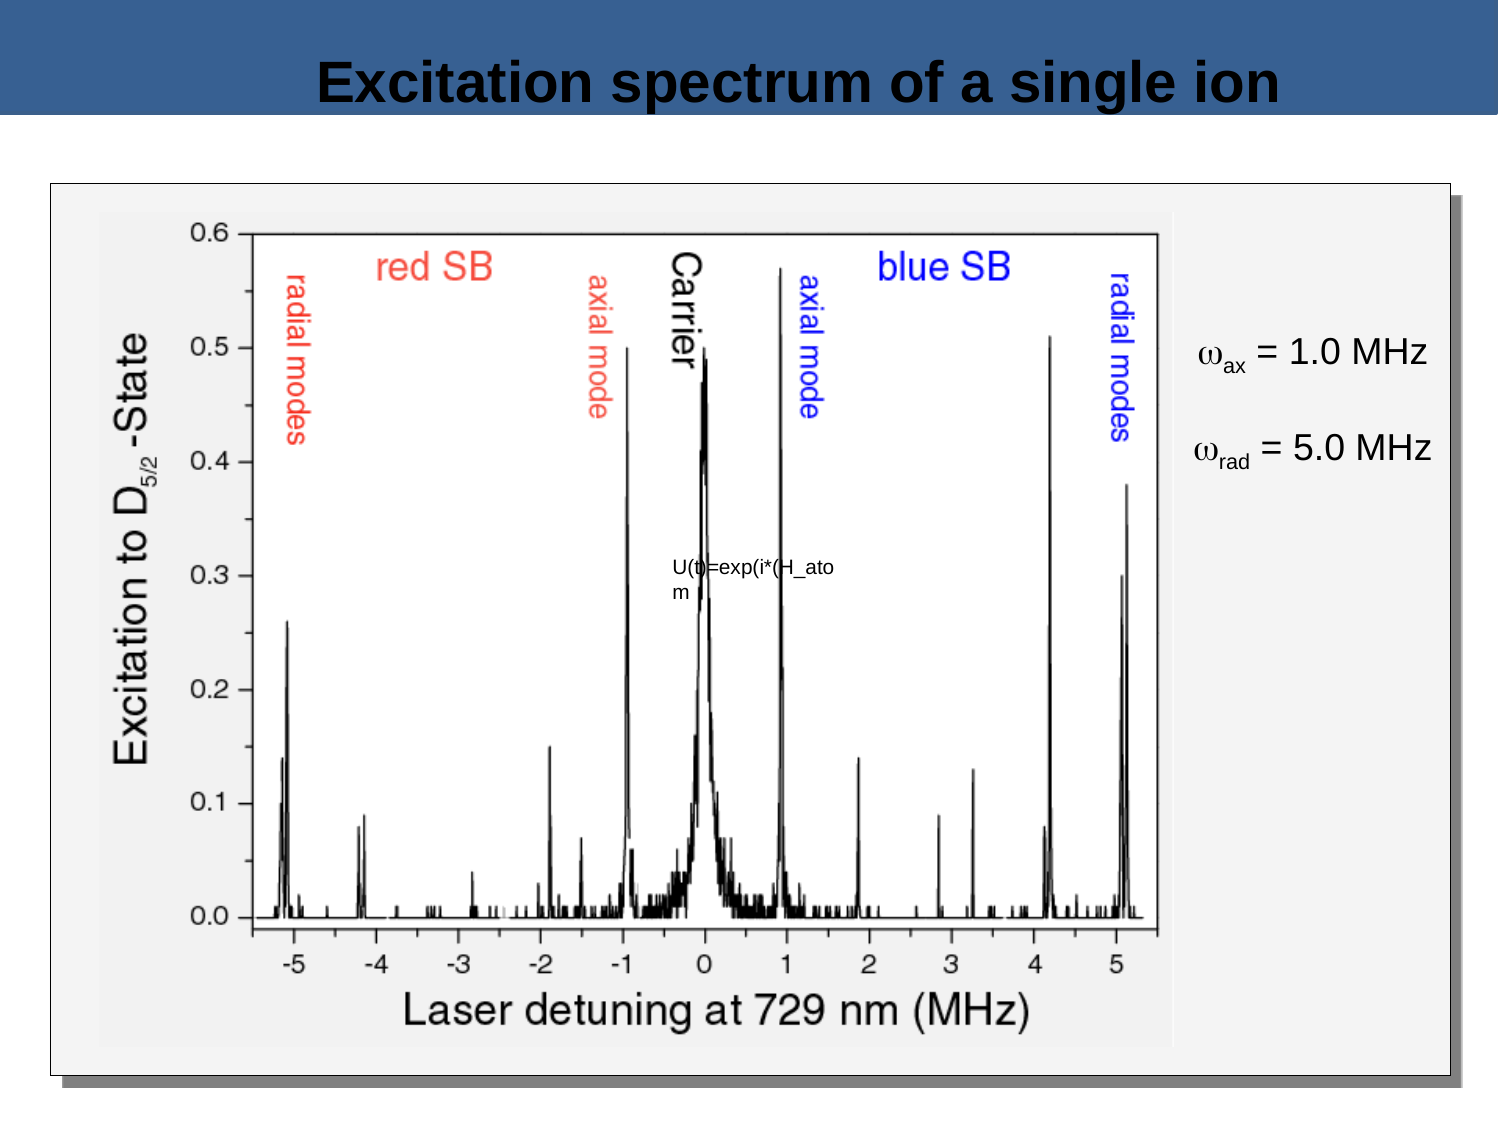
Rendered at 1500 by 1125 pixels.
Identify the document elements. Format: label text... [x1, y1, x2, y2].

text_box [49, 183, 1450, 1075]
text_box U(t)=exp(i*(H_atom [657, 545, 852, 611]
text_box ax = 1.0 MHz rad = 5.0 MHz [1178, 318, 1448, 482]
picture [99, 212, 1174, 1047]
text_box Excitation spectrum of a single ion [301, 36, 1297, 122]
